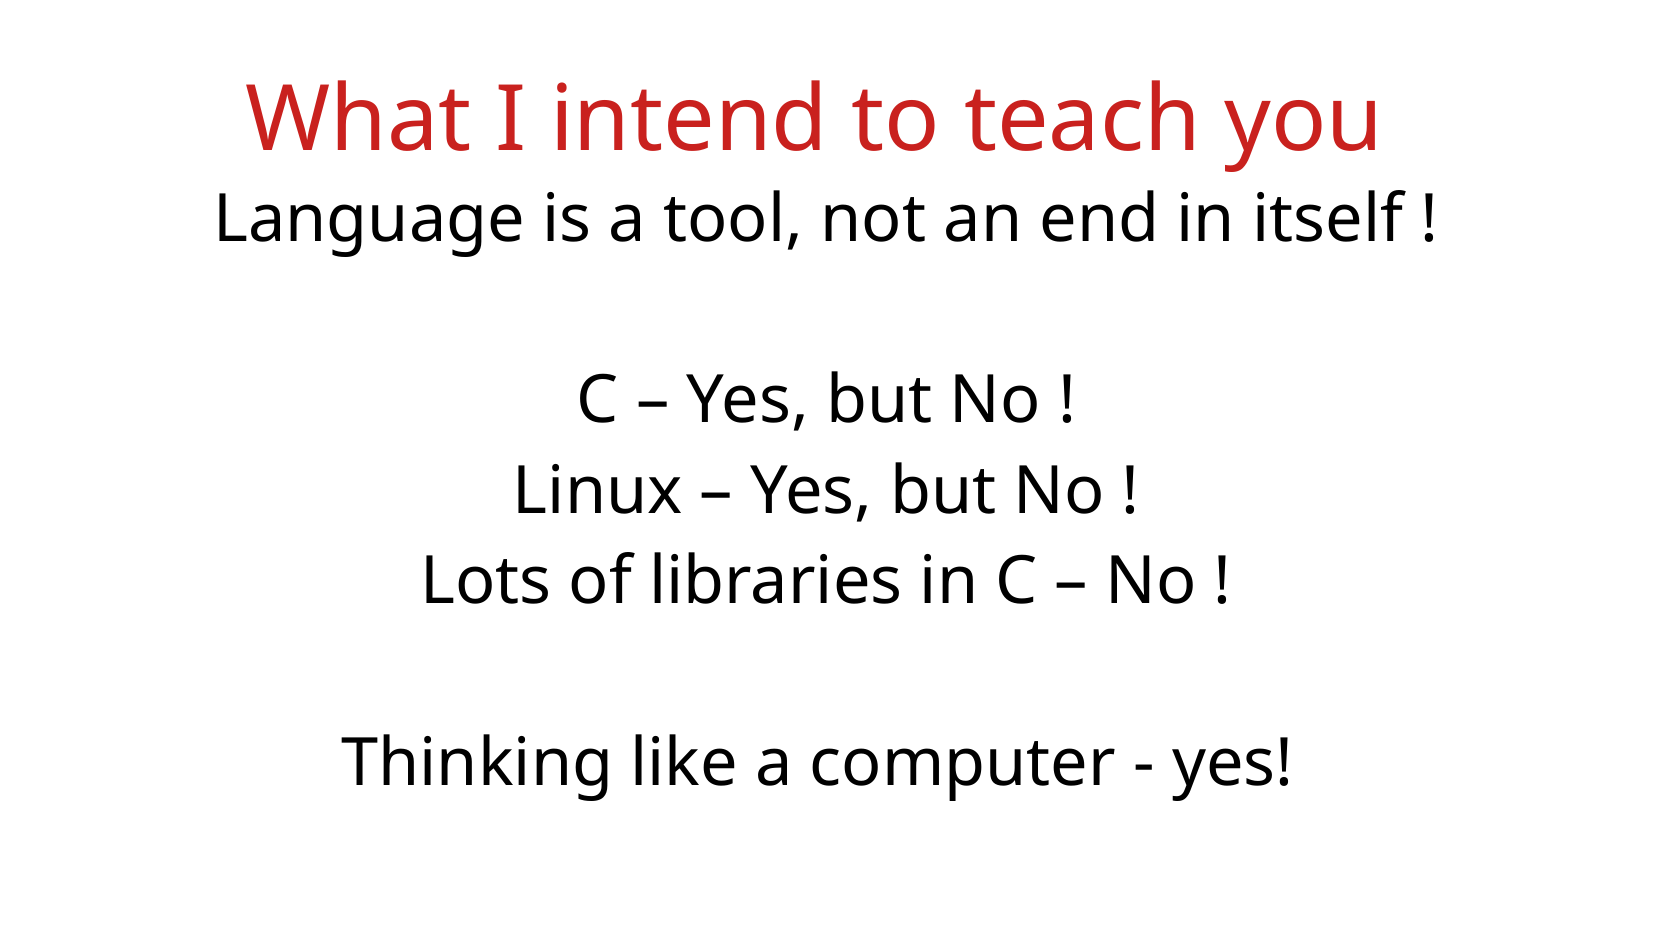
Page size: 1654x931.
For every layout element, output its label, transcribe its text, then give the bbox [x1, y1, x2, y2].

title What I intend to teach you [82, 37, 1571, 193]
subtitle Language is a tool, not an end in itself ! C – Yes, but No ! Linux – Yes, but No ! Lots of libraries in C – No ! Thinking like a computer - yes! [82, 217, 1571, 758]
